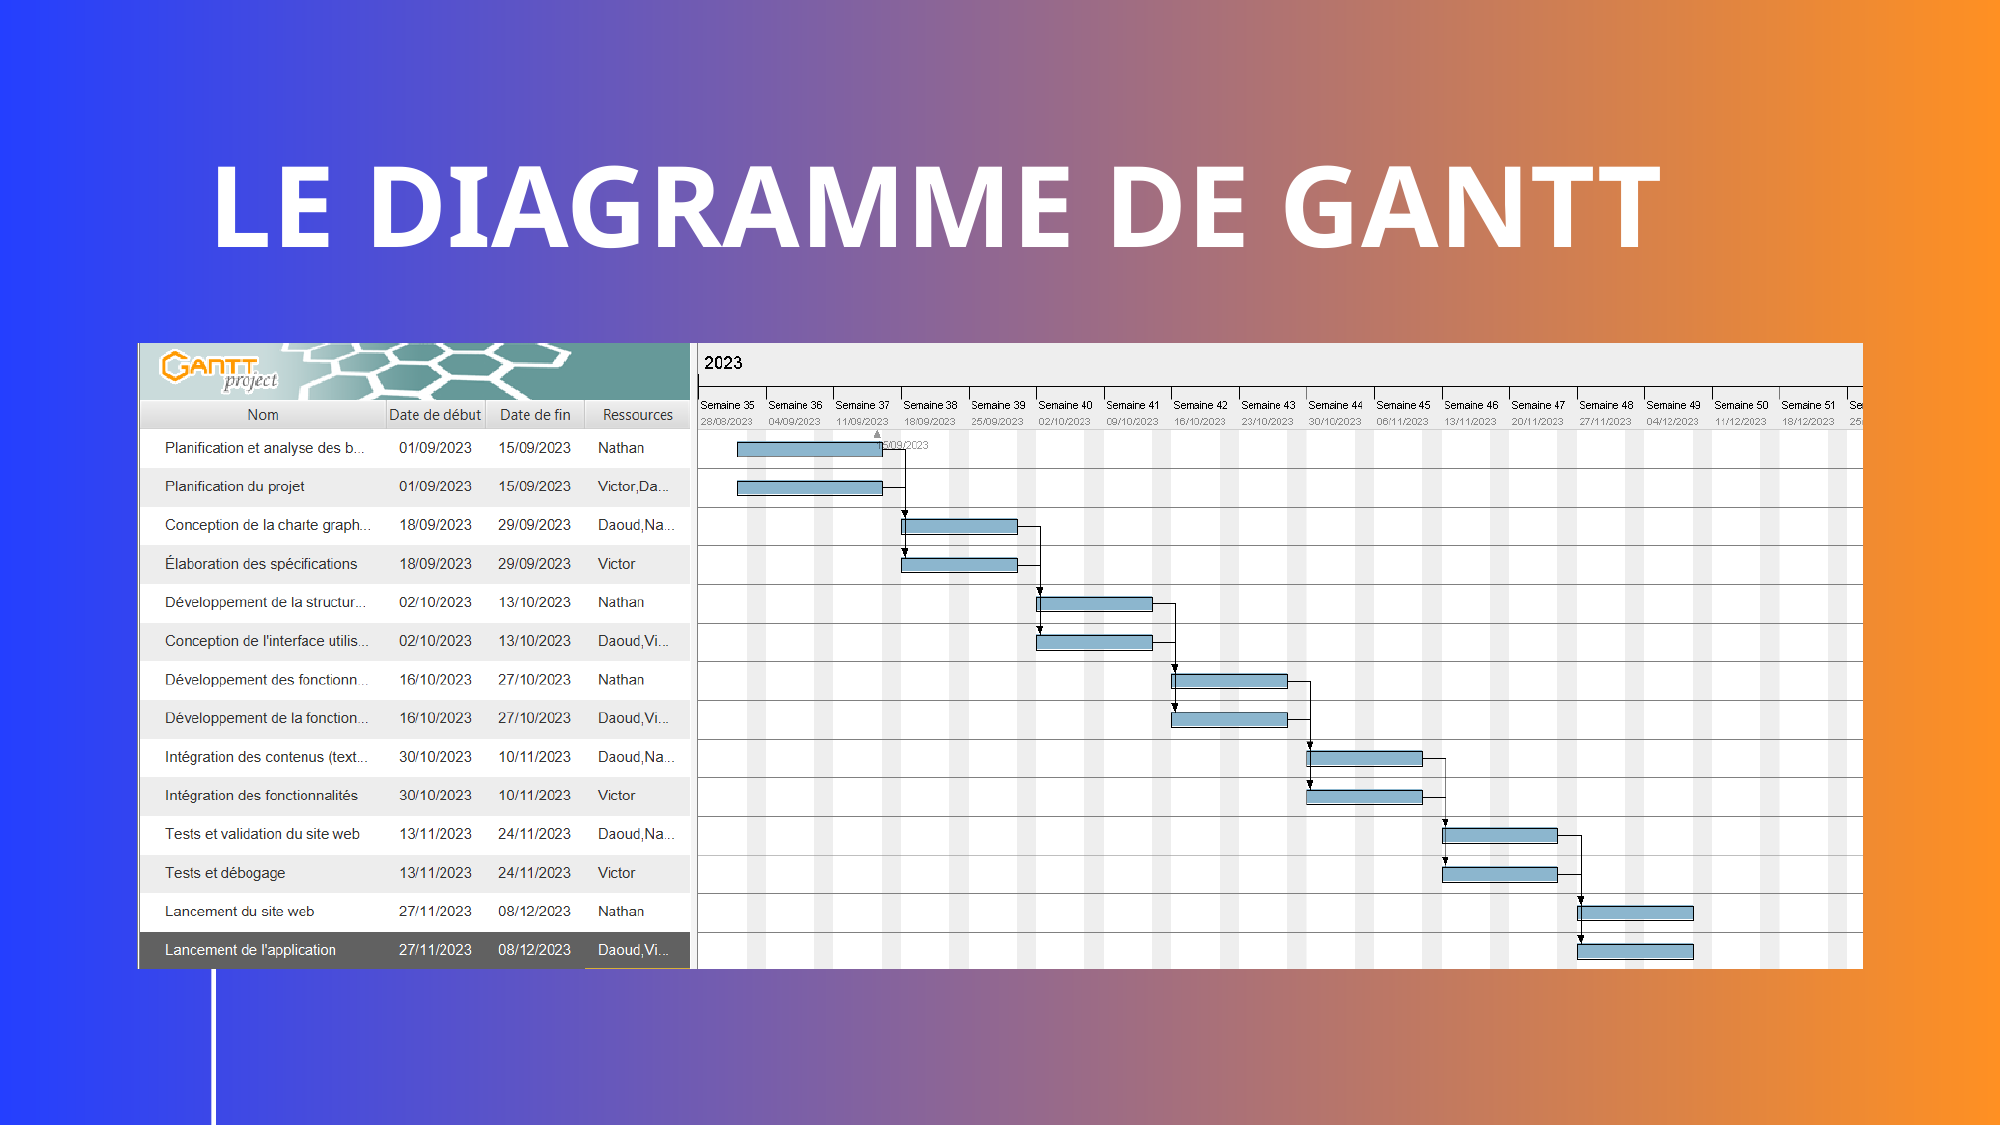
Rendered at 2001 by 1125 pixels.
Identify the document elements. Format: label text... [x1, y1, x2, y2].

title Le diagramme de gantt [143, 115, 1804, 280]
picture [137, 343, 1863, 969]
